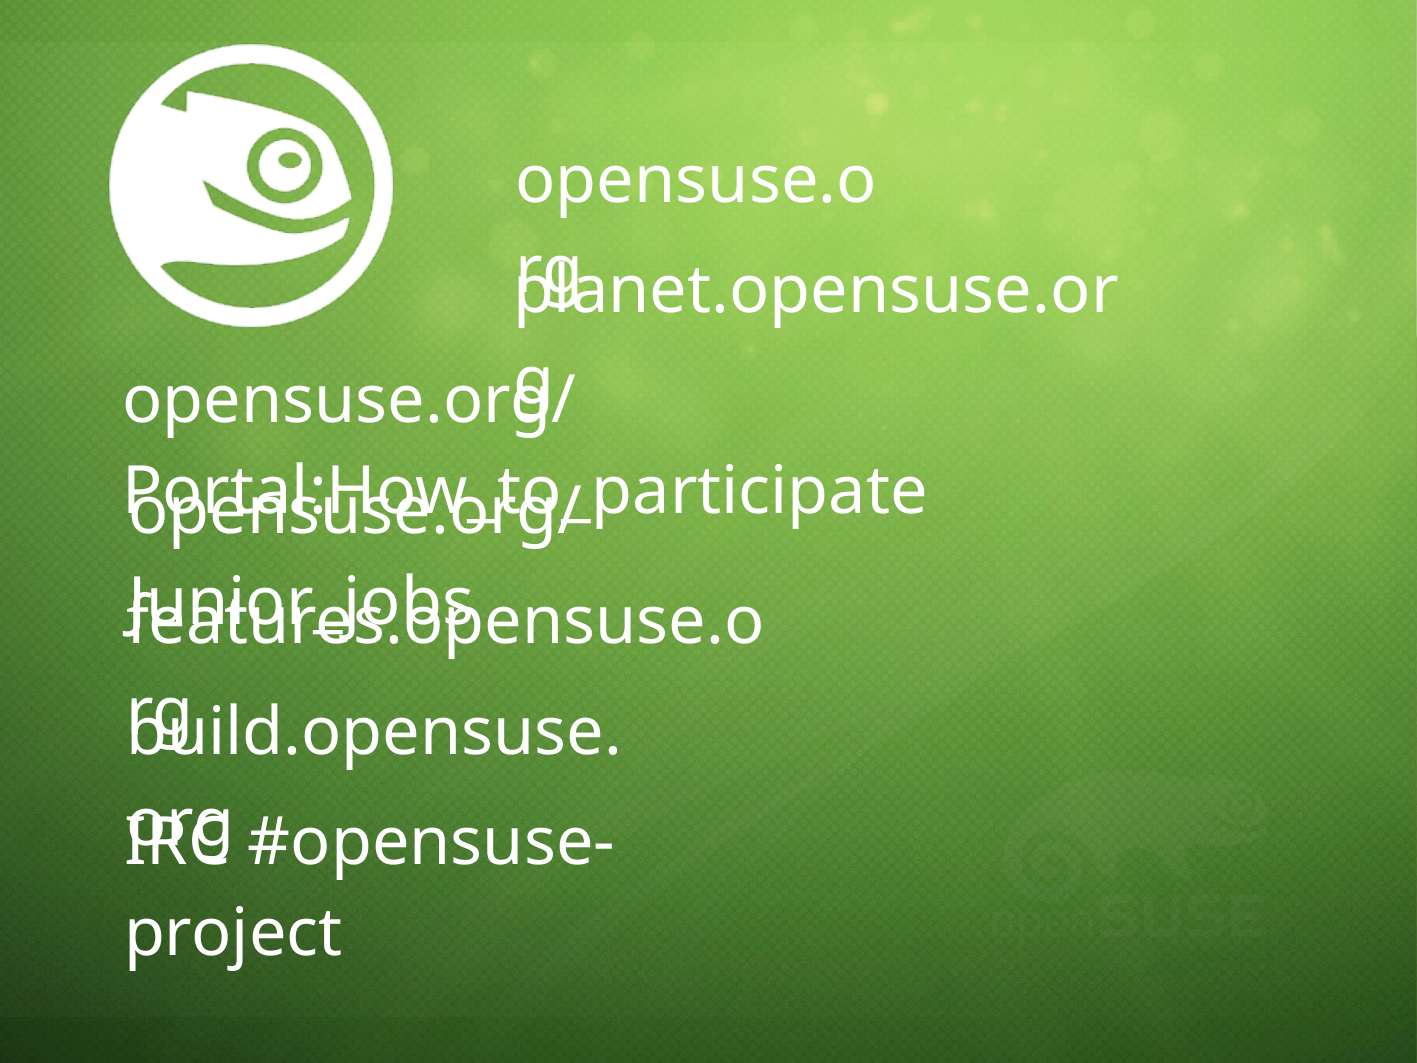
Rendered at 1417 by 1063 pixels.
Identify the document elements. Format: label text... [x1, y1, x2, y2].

text_box build.opensuse.org [111, 675, 674, 784]
text_box IRC #opensuse-project [109, 786, 850, 895]
text_box opensuse.org [500, 123, 918, 232]
text_box opensuse.org/Junior_jobs [113, 454, 858, 563]
picture [0, 0, 1417, 1063]
text_box planet.opensuse.org [498, 233, 1145, 342]
text_box features.opensuse.org [111, 565, 788, 674]
text_box opensuse.org/Portal:How_to_participate [107, 344, 1349, 453]
